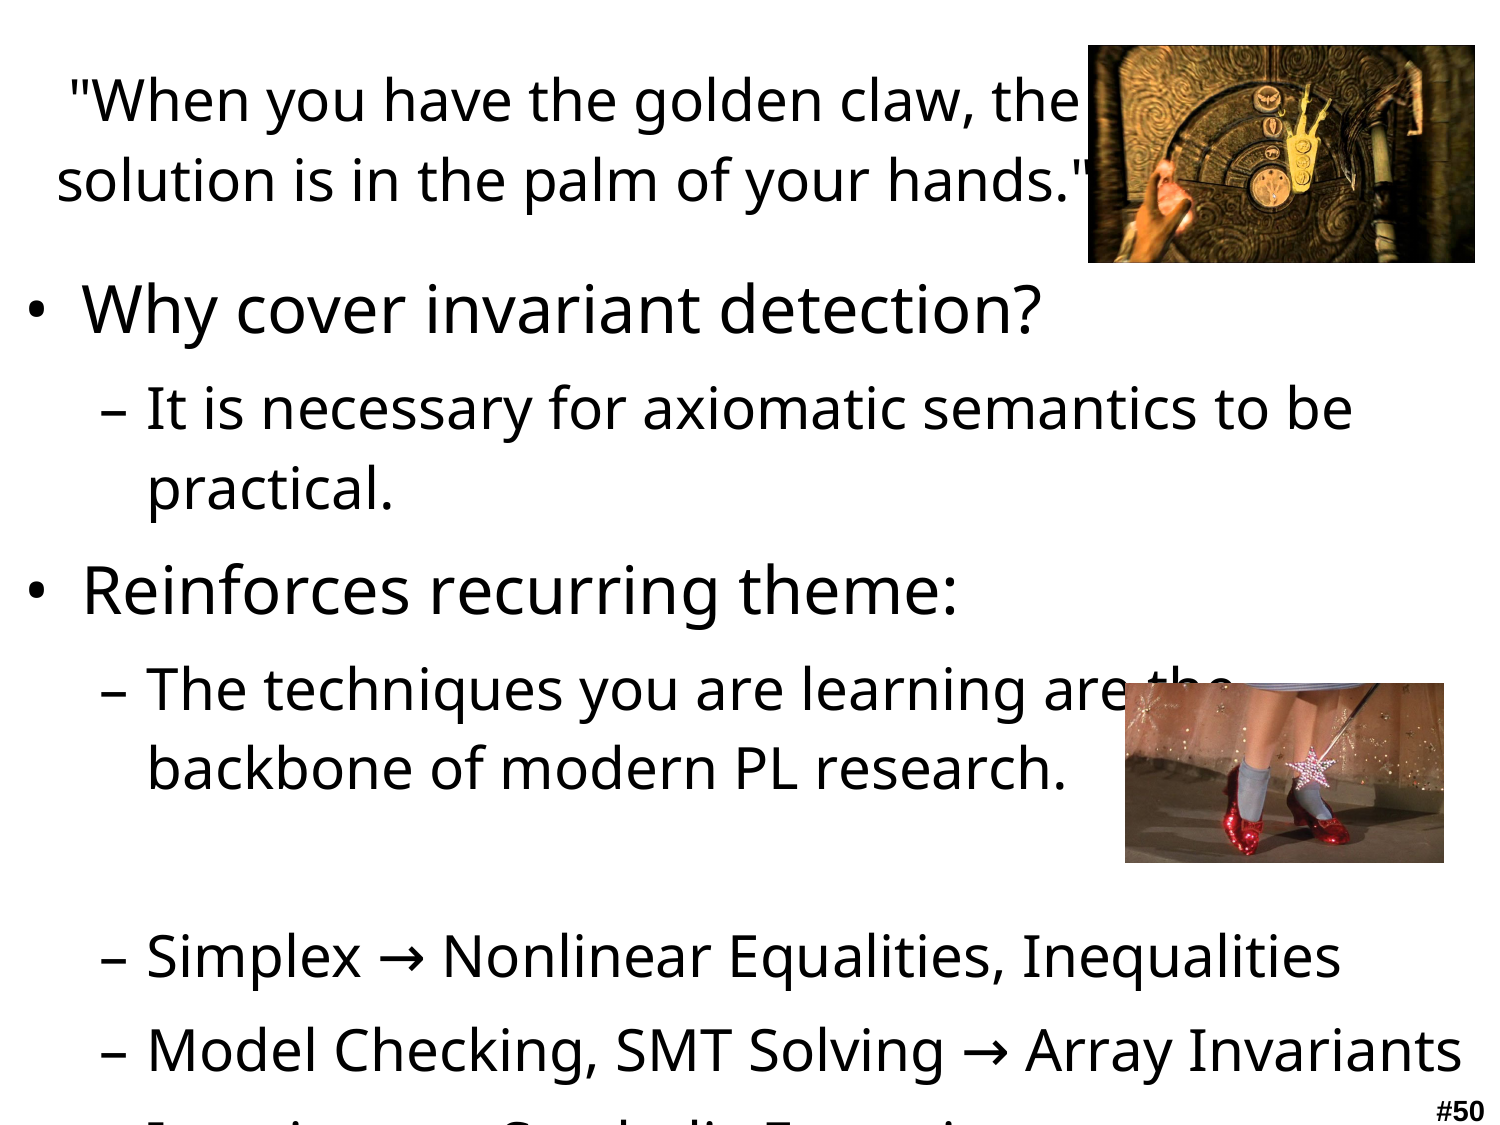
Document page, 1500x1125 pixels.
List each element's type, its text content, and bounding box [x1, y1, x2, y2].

list Why cover invariant detection? It is necessary for axiomatic semantics to be practical. Reinforces recurring theme: The techniques you are learning are the backbone of modern PL research. Simplex → Nonlinear Equalities, Inequalities Model Checking, SMT Solving → Array Invariants Invariants → Symbolic Execution [24, 262, 1476, 1104]
title "When you have the golden claw, the solution is in the palm of your hands." [24, 45, 1088, 233]
picture [1125, 683, 1444, 863]
picture [1088, 45, 1475, 263]
